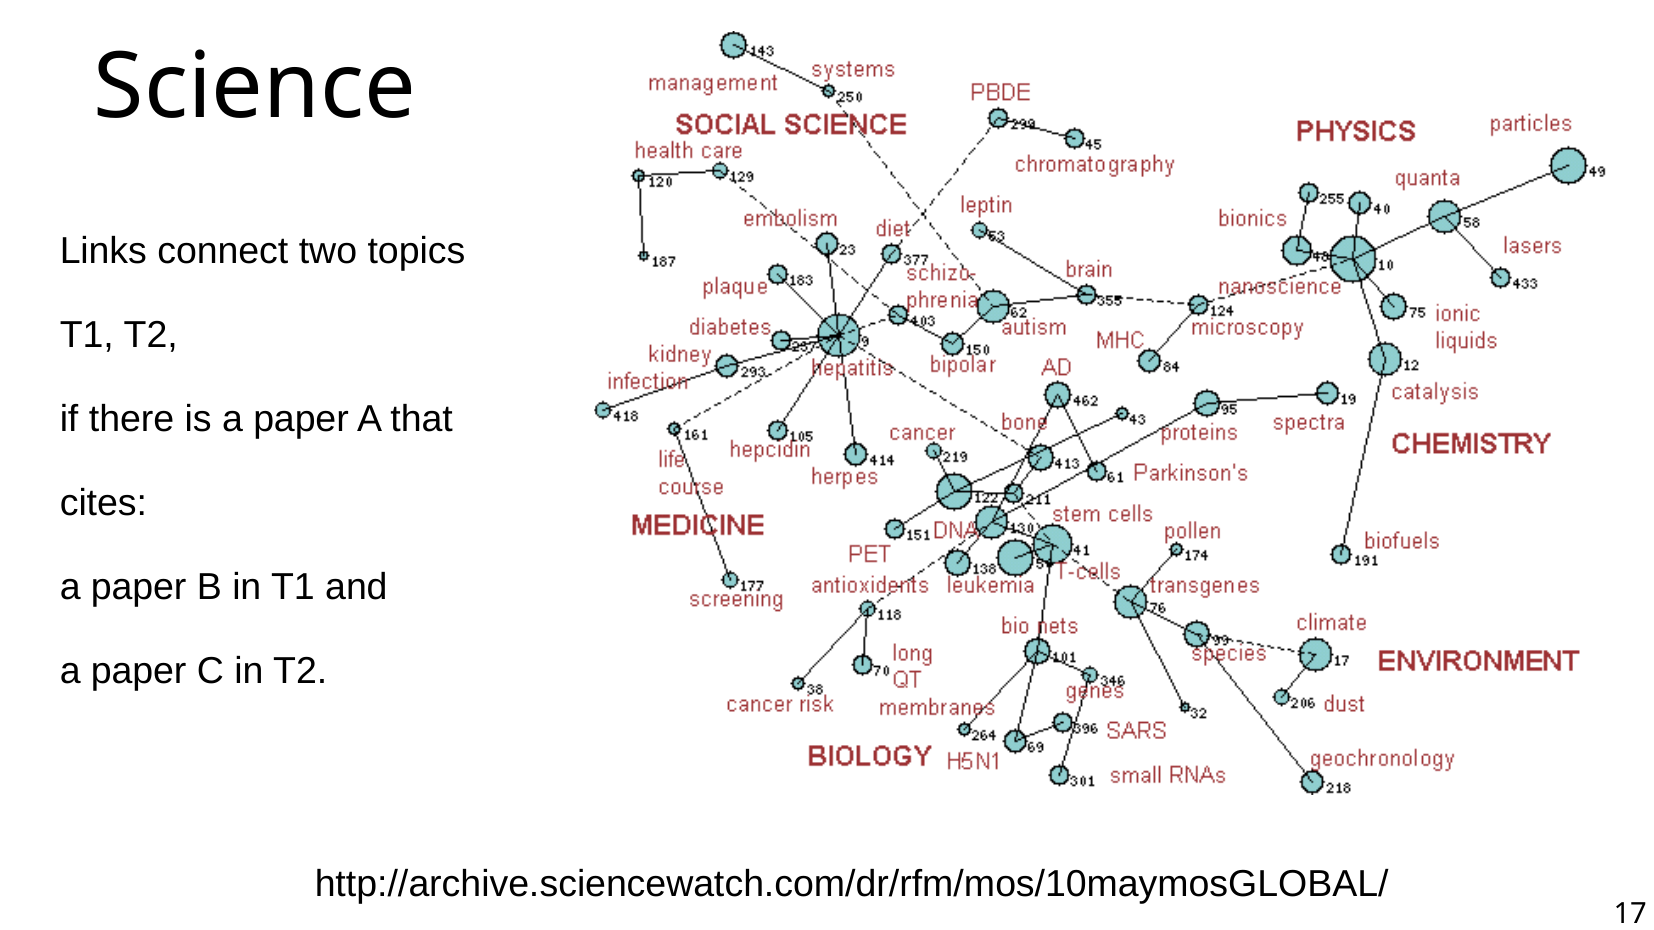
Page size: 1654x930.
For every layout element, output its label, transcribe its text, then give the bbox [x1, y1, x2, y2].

picture [594, 31, 1620, 796]
text_box Links connect two topics T1, T2, if there is a paper A that cites: a paper B in T1 and a paper C in T2. [45, 180, 571, 699]
title Science [0, 0, 511, 166]
text_box http://archive.sciencewatch.com/dr/rfm/mos/10maymosGLOBAL/ [300, 855, 1405, 912]
